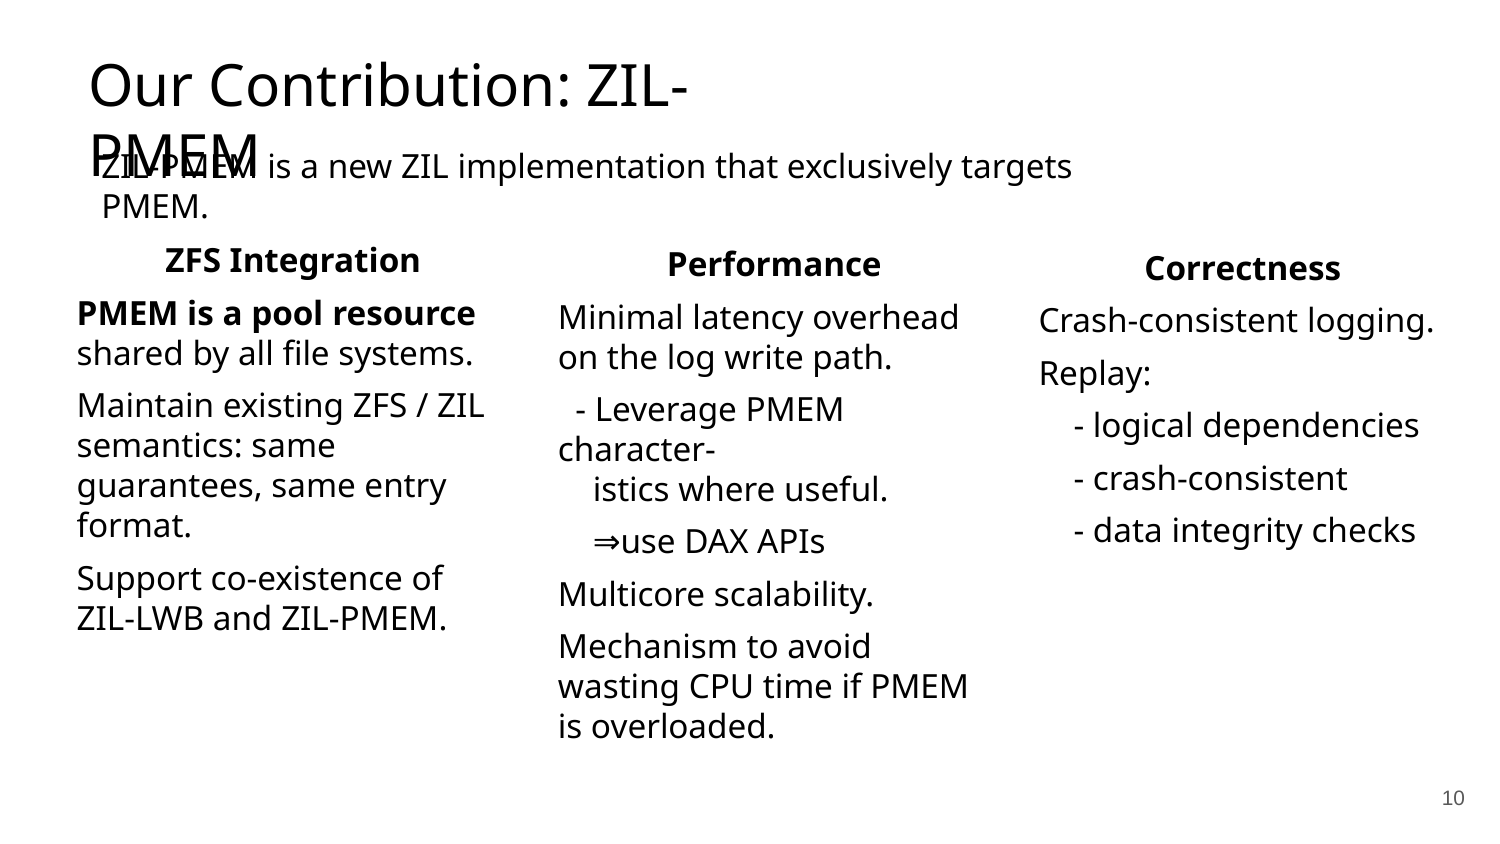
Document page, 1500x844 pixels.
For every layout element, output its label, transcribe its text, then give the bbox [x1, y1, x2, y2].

text_box ZIL-PMEM is a new ZIL implementation that exclusively targets PMEM. [86, 130, 1175, 198]
text_box Correctness Crash-consistent logging. Replay: - logical dependencies - crash-consistent - data integrity checks [1023, 232, 1462, 768]
slide_number <number> [1389, 764, 1480, 830]
title Our Contribution: ZIL-PMEM [73, 33, 867, 165]
text_box ZFS Integration PMEM is a pool resource shared by all file systems. Maintain existing ZFS / ZIL semantics: same guarantees, same entry format. Support co-existence of ZIL-LWB and ZIL-PMEM. [61, 224, 526, 761]
text_box Performance Minimal latency overhead on the log write path. - Leverage PMEM character- istics where useful. ⇒use DAX APIs Multicore scalability. Mechanism to avoid wasting CPU time if PMEM is overloaded. [542, 228, 1007, 765]
